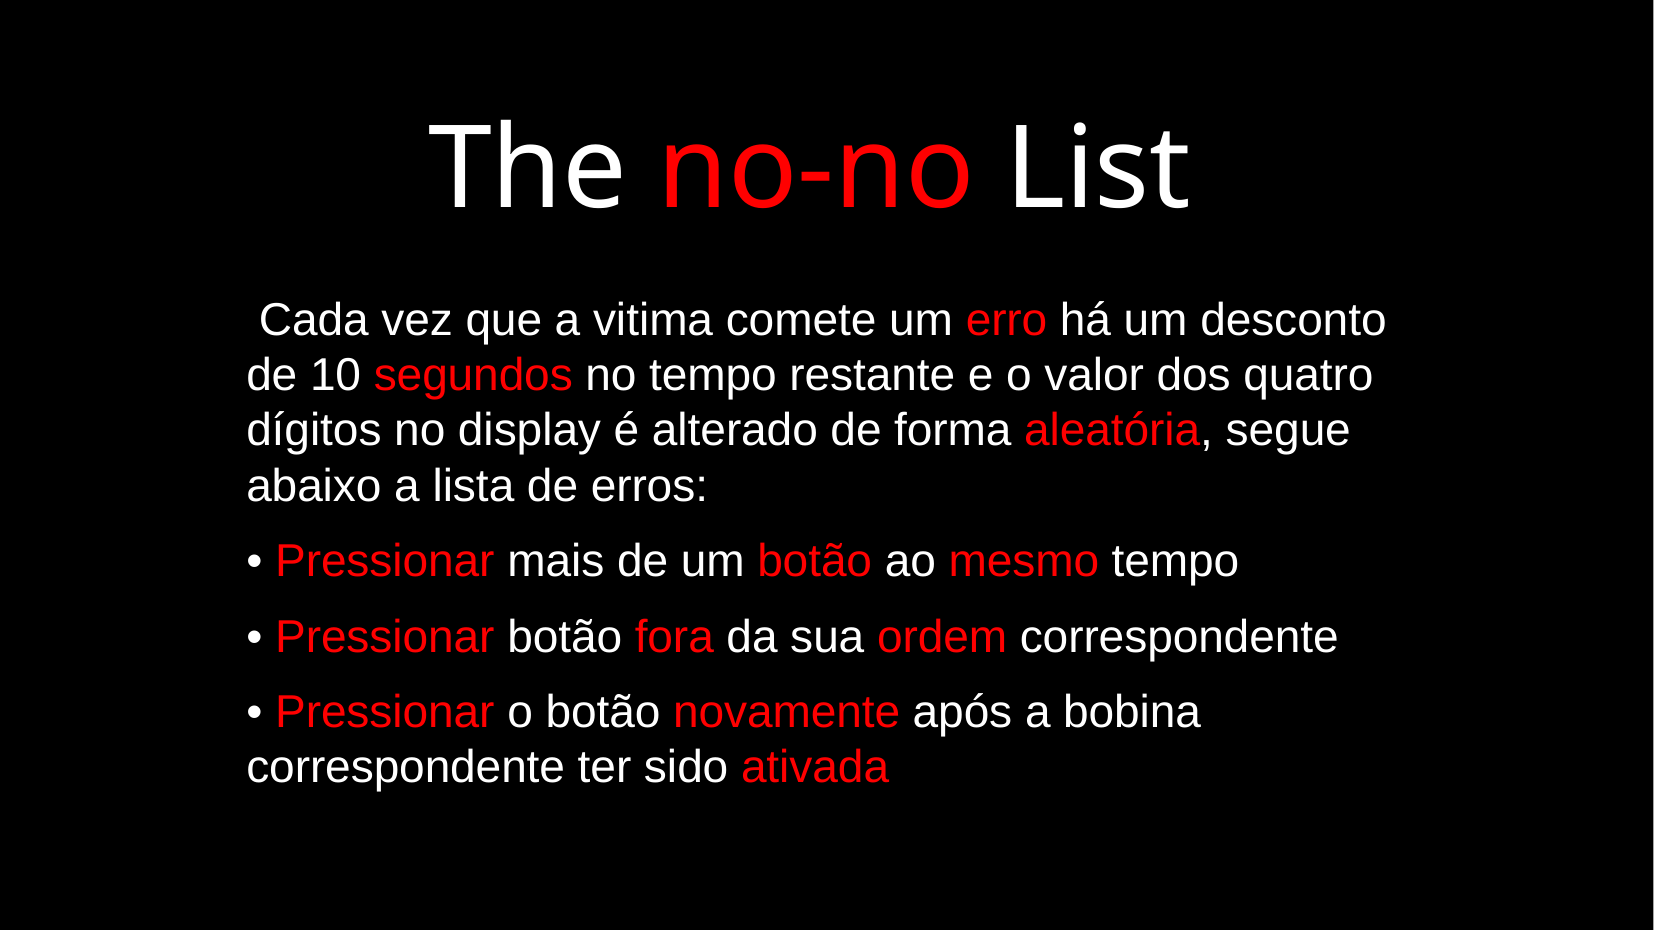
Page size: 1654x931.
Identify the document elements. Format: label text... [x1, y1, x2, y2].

text_box The no-no List [413, 85, 1446, 238]
text_box Cada vez que a vitima comete um erro há um desconto de 10 segundos no tempo restante e o valor dos quatro dígitos no display é alterado de forma aleatória, segue abaixo a lista de erros: • Pressionar mais de um botão ao mesmo tempo • Pressionar botão fora da sua ordem correspondente • Pressionar o botão novamente após a bobina correspondente ter sido ativada [219, 281, 1434, 800]
